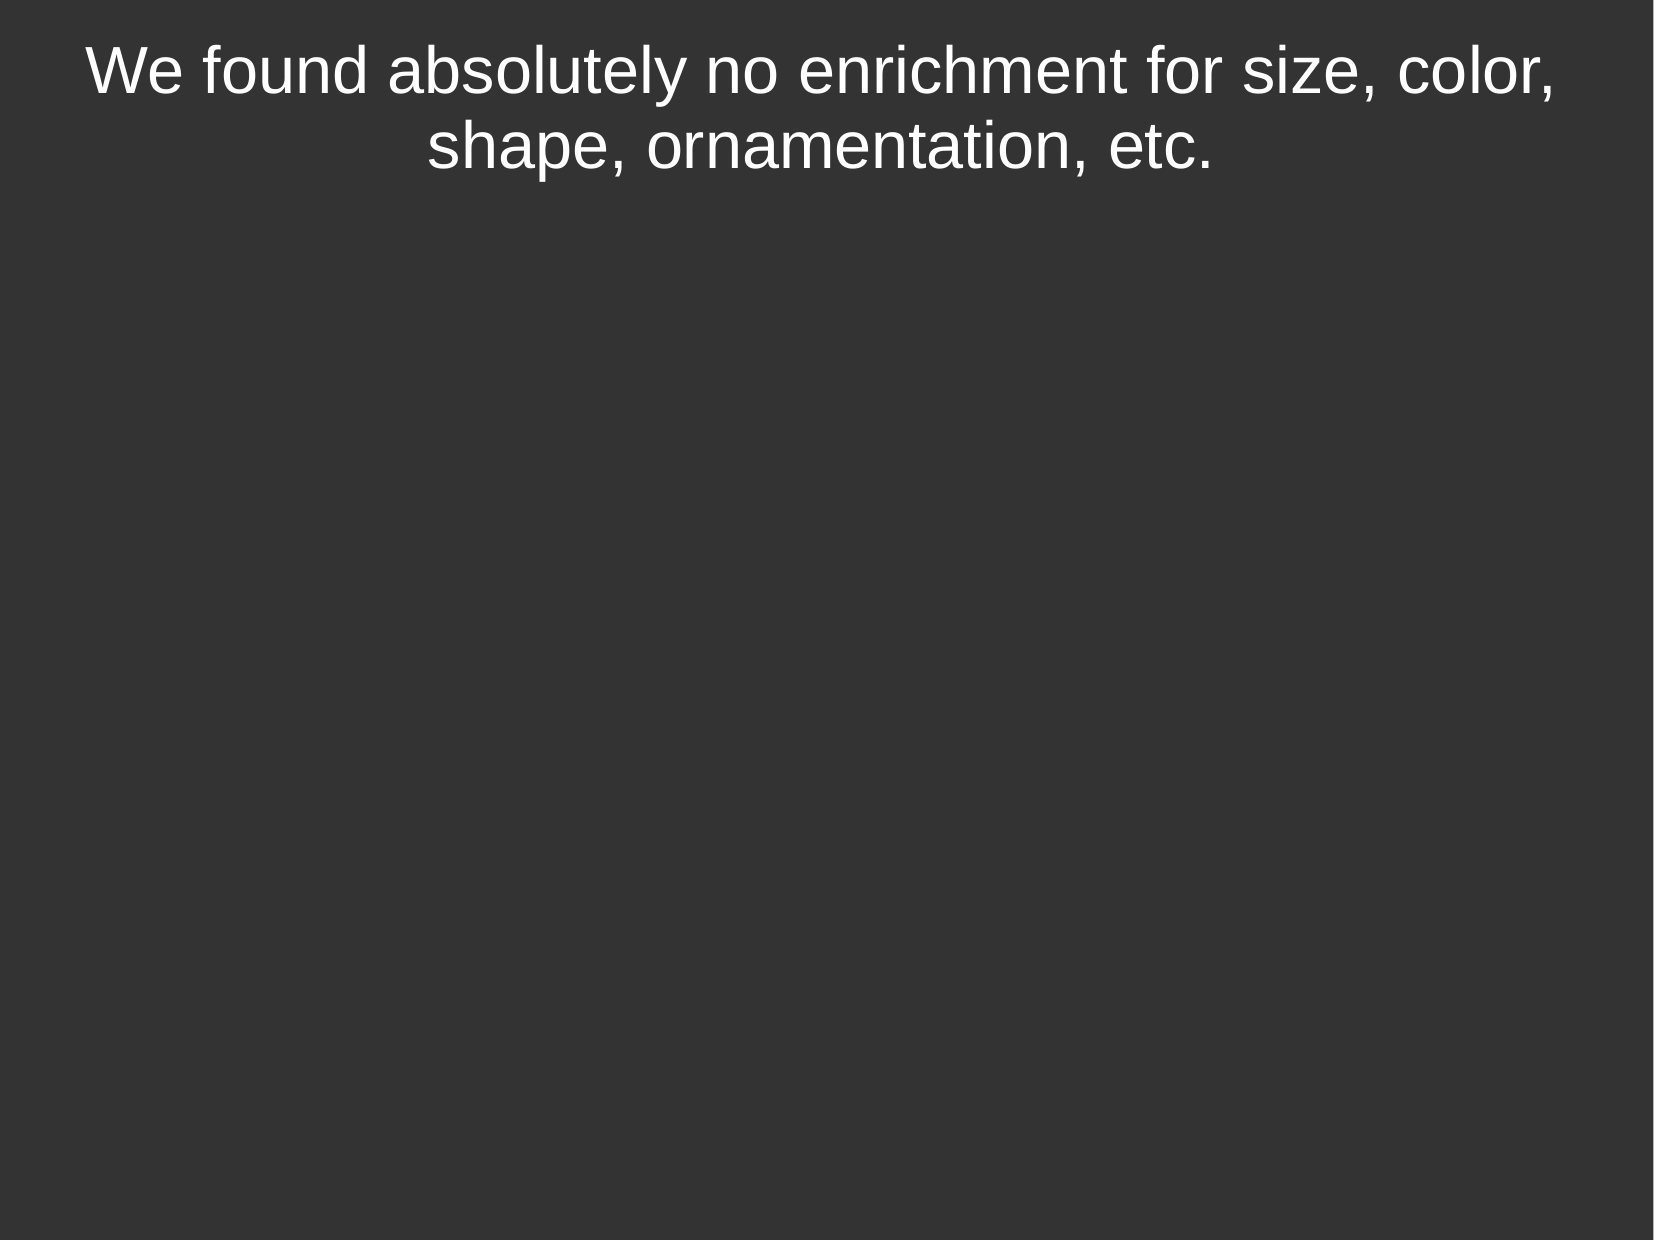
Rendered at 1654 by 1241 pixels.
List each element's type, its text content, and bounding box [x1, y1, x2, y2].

text_box We found absolutely no enrichment for size, color, shape, ornamentation, etc. [24, 26, 1620, 191]
